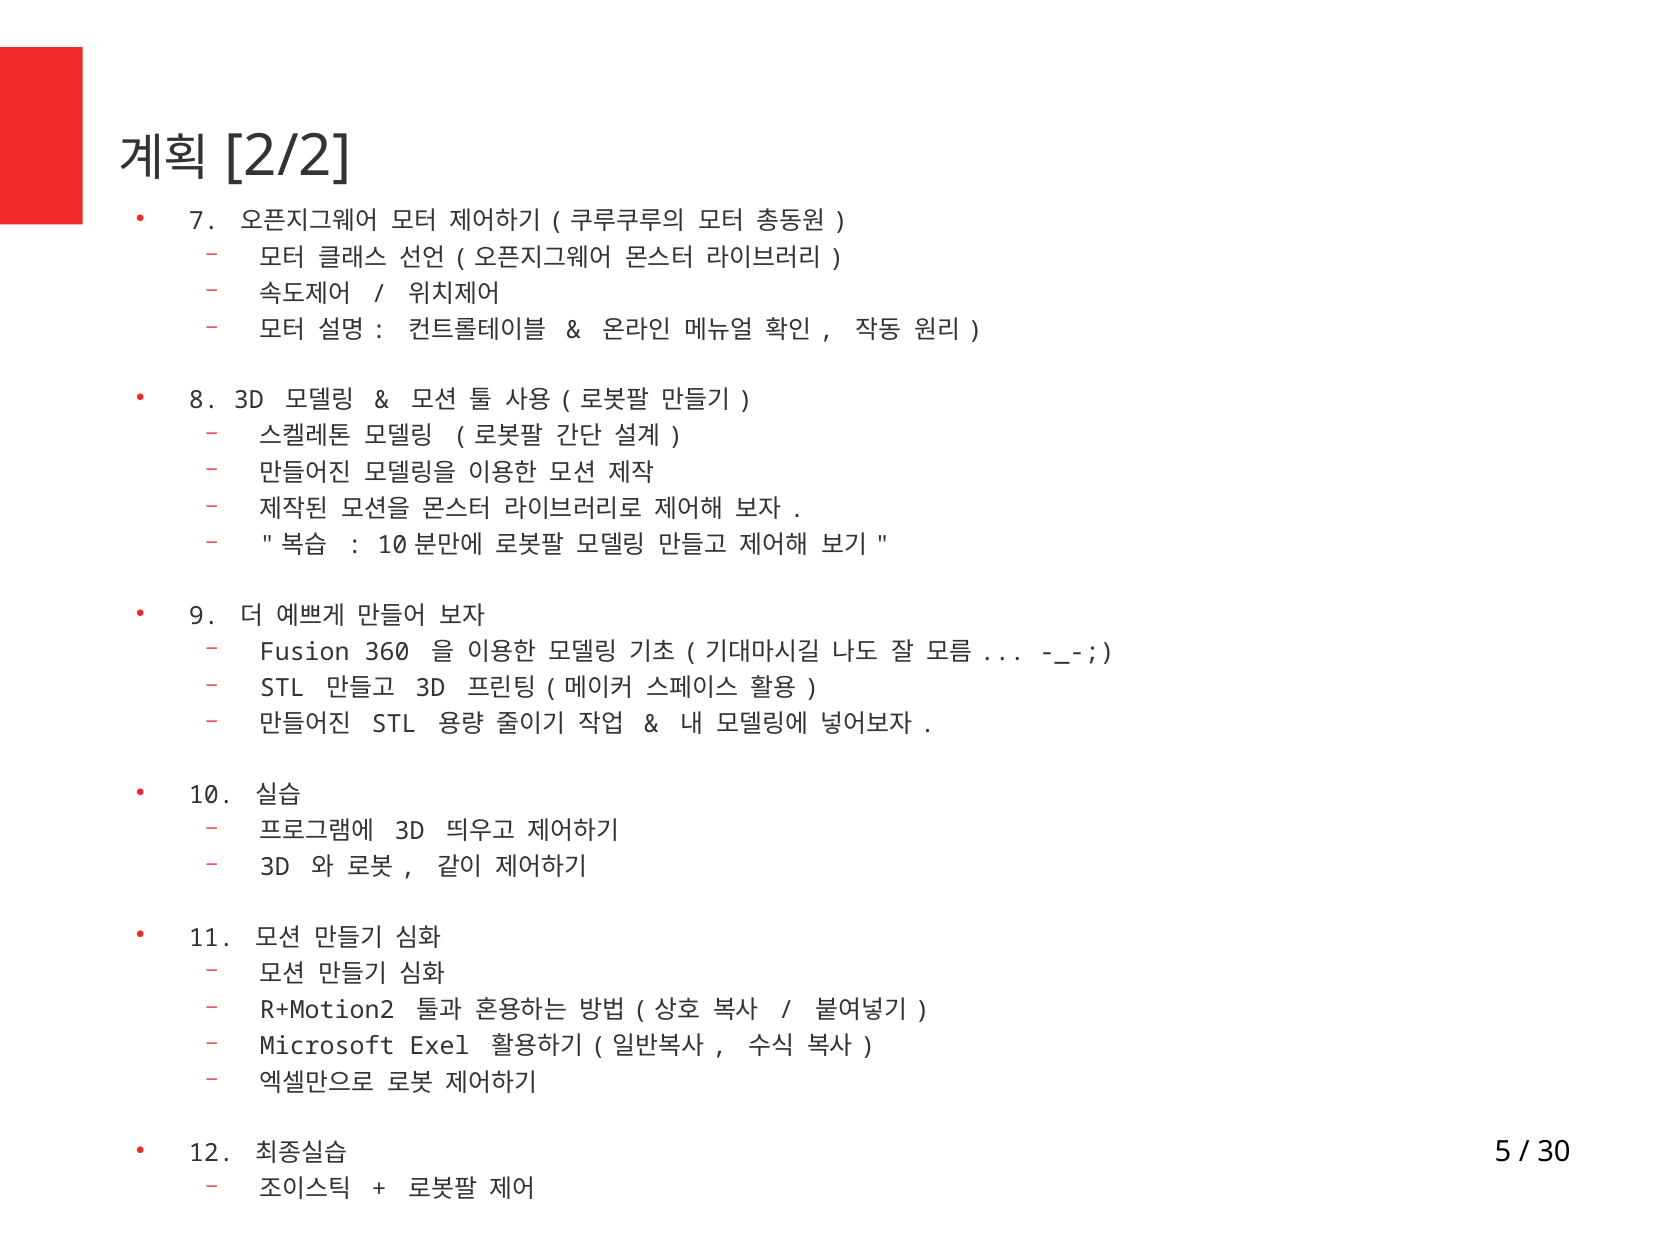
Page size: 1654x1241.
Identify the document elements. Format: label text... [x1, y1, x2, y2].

list 7. 오픈지그웨어 모터 제어하기(쿠루쿠루의 모터 총동원) 모터 클래스 선언(오픈지그웨어 몬스터 라이브러리) 속도제어 / 위치제어 모터 설명: 컨트롤테이블 & 온라인 메뉴얼 확인, 작동 원리) 8. 3D 모델링 & 모션 툴 사용(로봇팔 만들기) 스켈레톤 모델링 (로봇팔 간단 설계) 만들어진 모델링을 이용한 모션 제작 제작된 모션을 몬스터 라이브러리로 제어해 보자. "복습 : 10분만에 로봇팔 모델링 만들고 제어해 보기" 9. 더 예쁘게 만들어 보자 Fusion 360 을 이용한 모델링 기초(기대마시길 나도 잘 모름... -_-;) STL 만들고 3D 프린팅(메이커 스페이스 활용) 만들어진 STL 용량 줄이기 작업 & 내 모델링에 넣어보자. 10. 실습 프로그램에 3D 띄우고 제어하기 3D 와 로봇, 같이 제어하기 11. 모션 만들기 심화 모션 만들기 심화 R+Motion2 툴과 혼용하는 방법(상호 복사 / 붙여넣기) Microsoft Exel 활용하기(일반복사, 수식 복사) 엑셀만으로 로봇 제어하기 12. 최종실습 조이스틱 + 로봇팔 제어 13. 종료 & 배우지 못한 부분 설명(실습없이 설명만...) 오픈 지그웨어 내의 Forward / Inverse Kinematics 3D 모델링을 그리면 자동으로 만들어지는 수식 살펴보기 Inverse Kinematics 를 풀었을 때의 제어 차이점 Inverse Kinematics 가 들어있는 ojw 파일을 이용한 로봇팔 제어 [118, 200, 1536, 993]
title 계획[2/2] [118, 49, 1571, 257]
